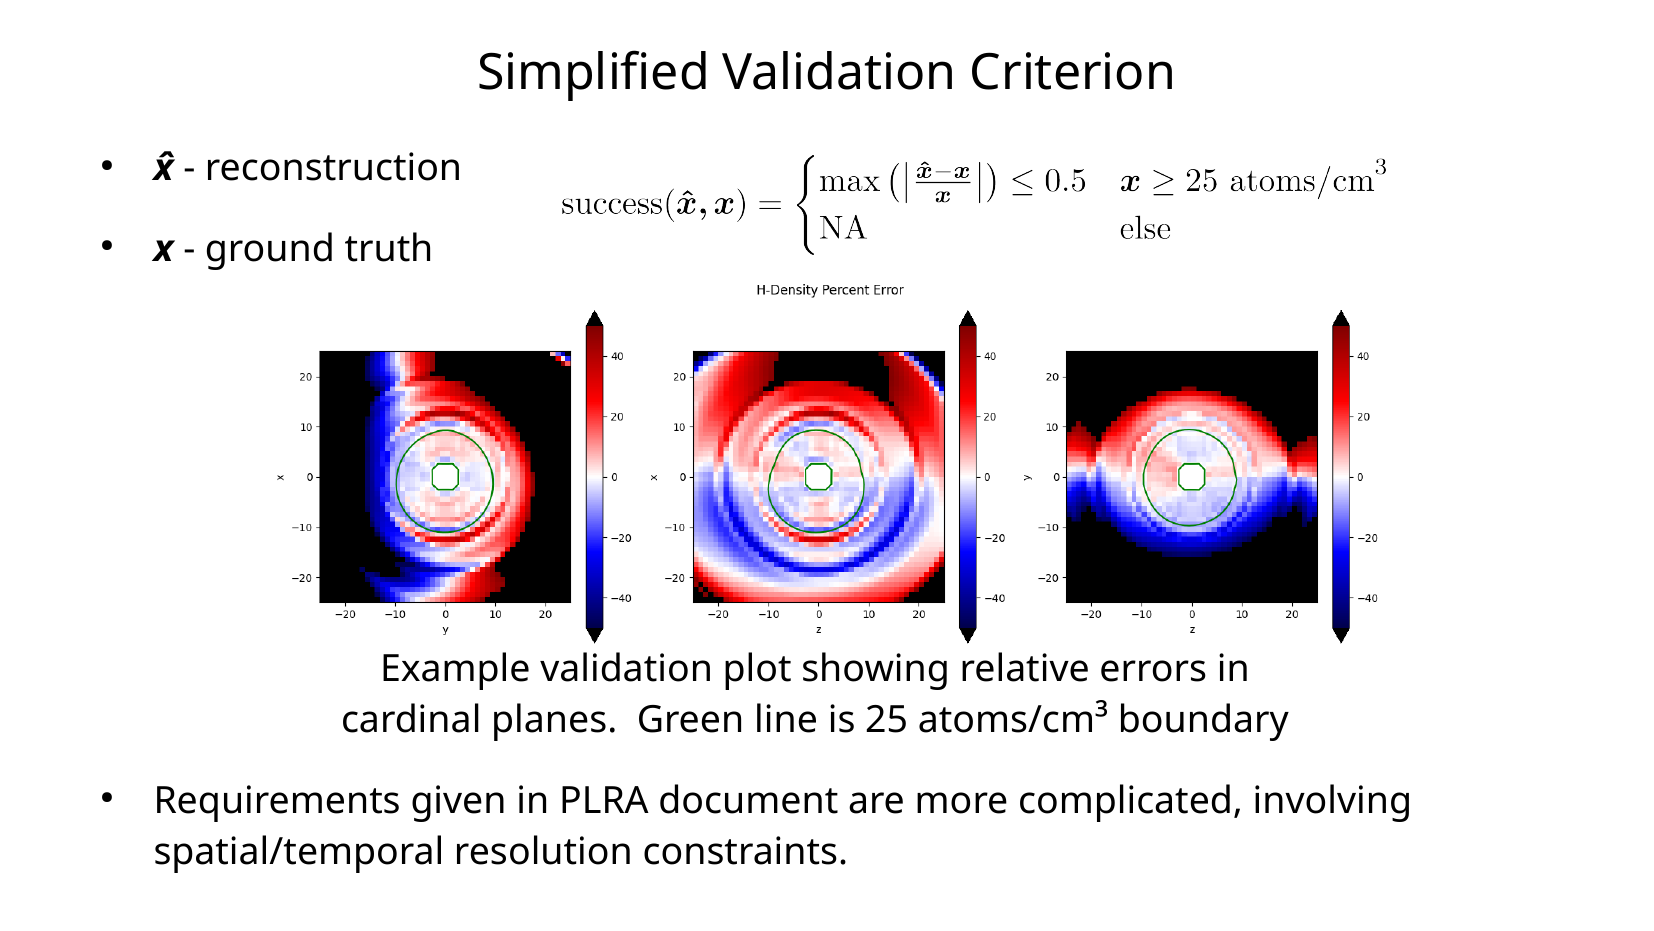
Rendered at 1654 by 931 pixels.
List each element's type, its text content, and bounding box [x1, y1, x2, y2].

text_box Example validation plot showing relative errors in cardinal planes. Green line is 25 atoms/cm³ boundary [322, 634, 1309, 773]
picture [562, 155, 1386, 255]
title Simplified Validation Criterion [82, 18, 1571, 122]
picture [265, 276, 1395, 653]
list x̂ - reconstruction x - ground truth [82, 140, 1546, 489]
list Requirements given in PLRA document are more complicated, involving spatial/temporal resolution constraints. [82, 773, 1546, 926]
